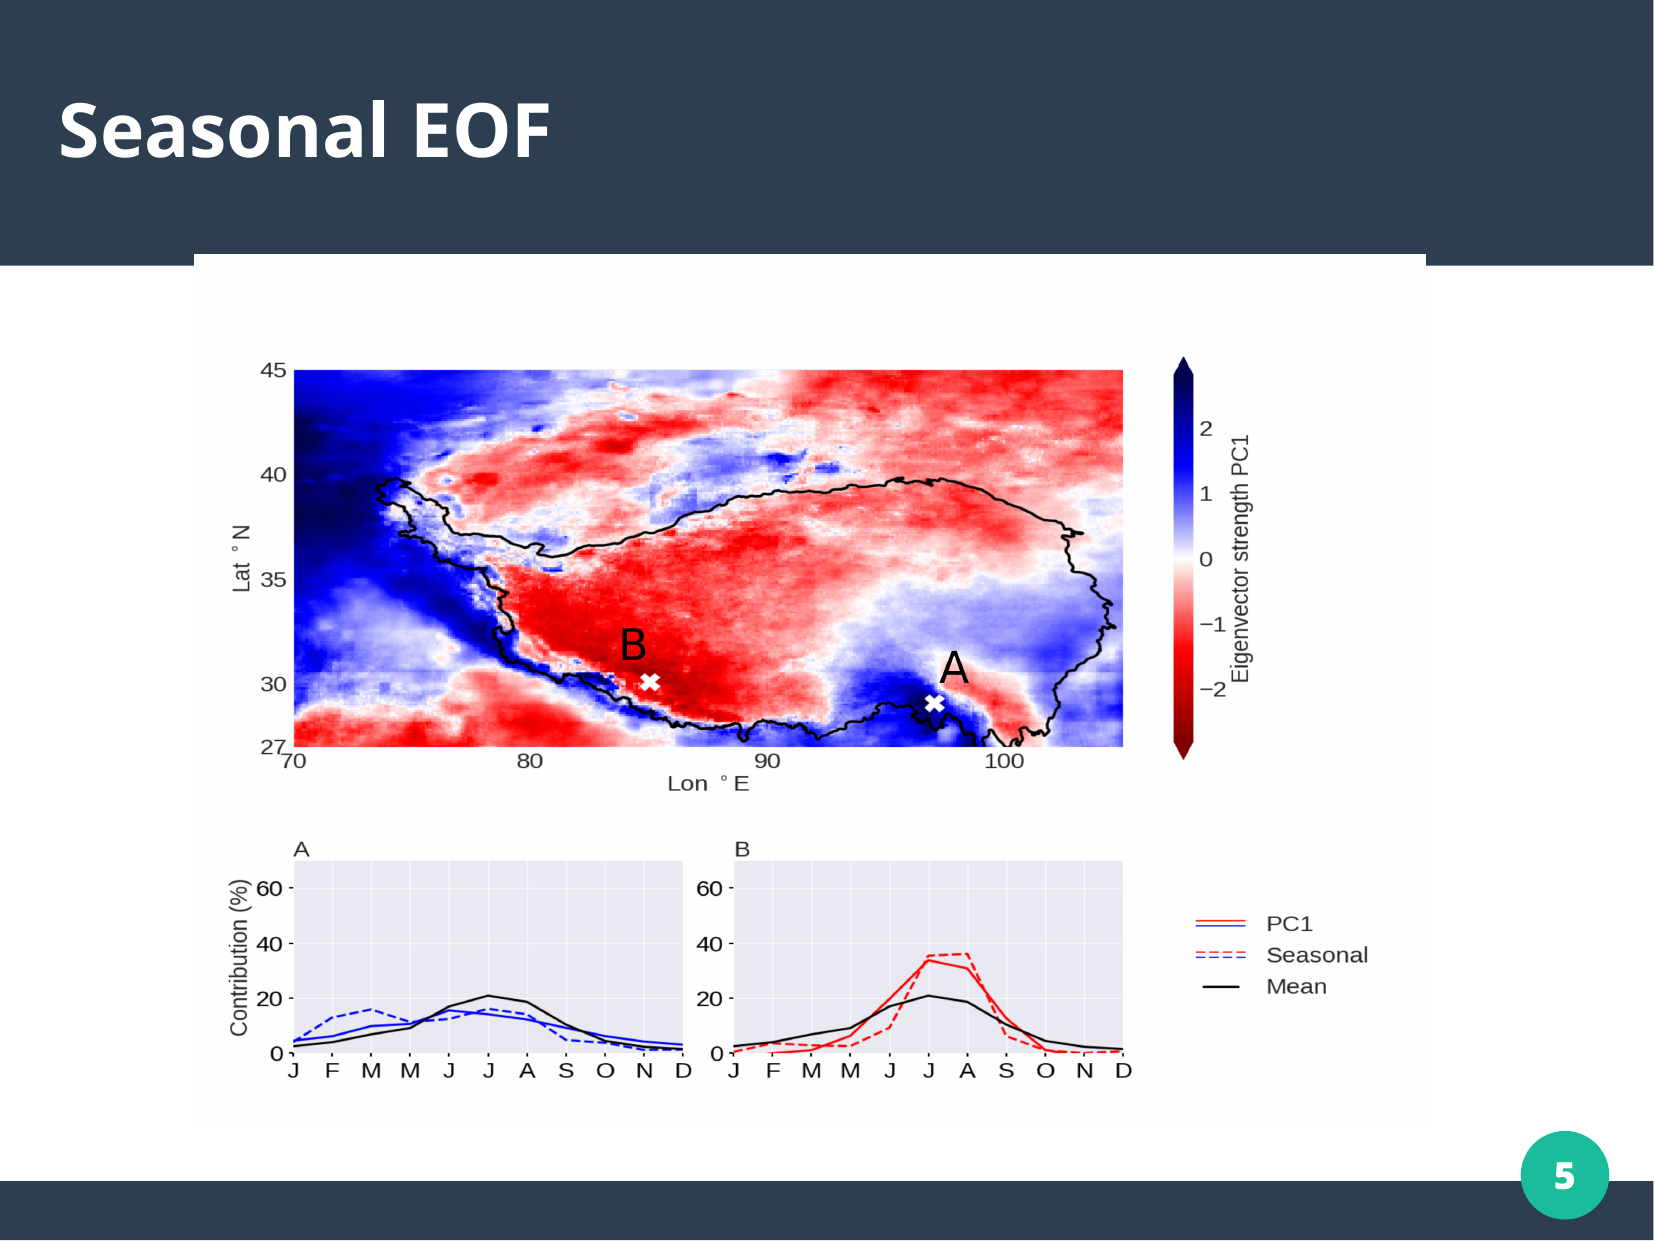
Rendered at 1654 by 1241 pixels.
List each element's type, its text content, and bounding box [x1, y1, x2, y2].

title Seasonal EOF [59, 49, 1595, 207]
picture [194, 254, 1426, 1126]
